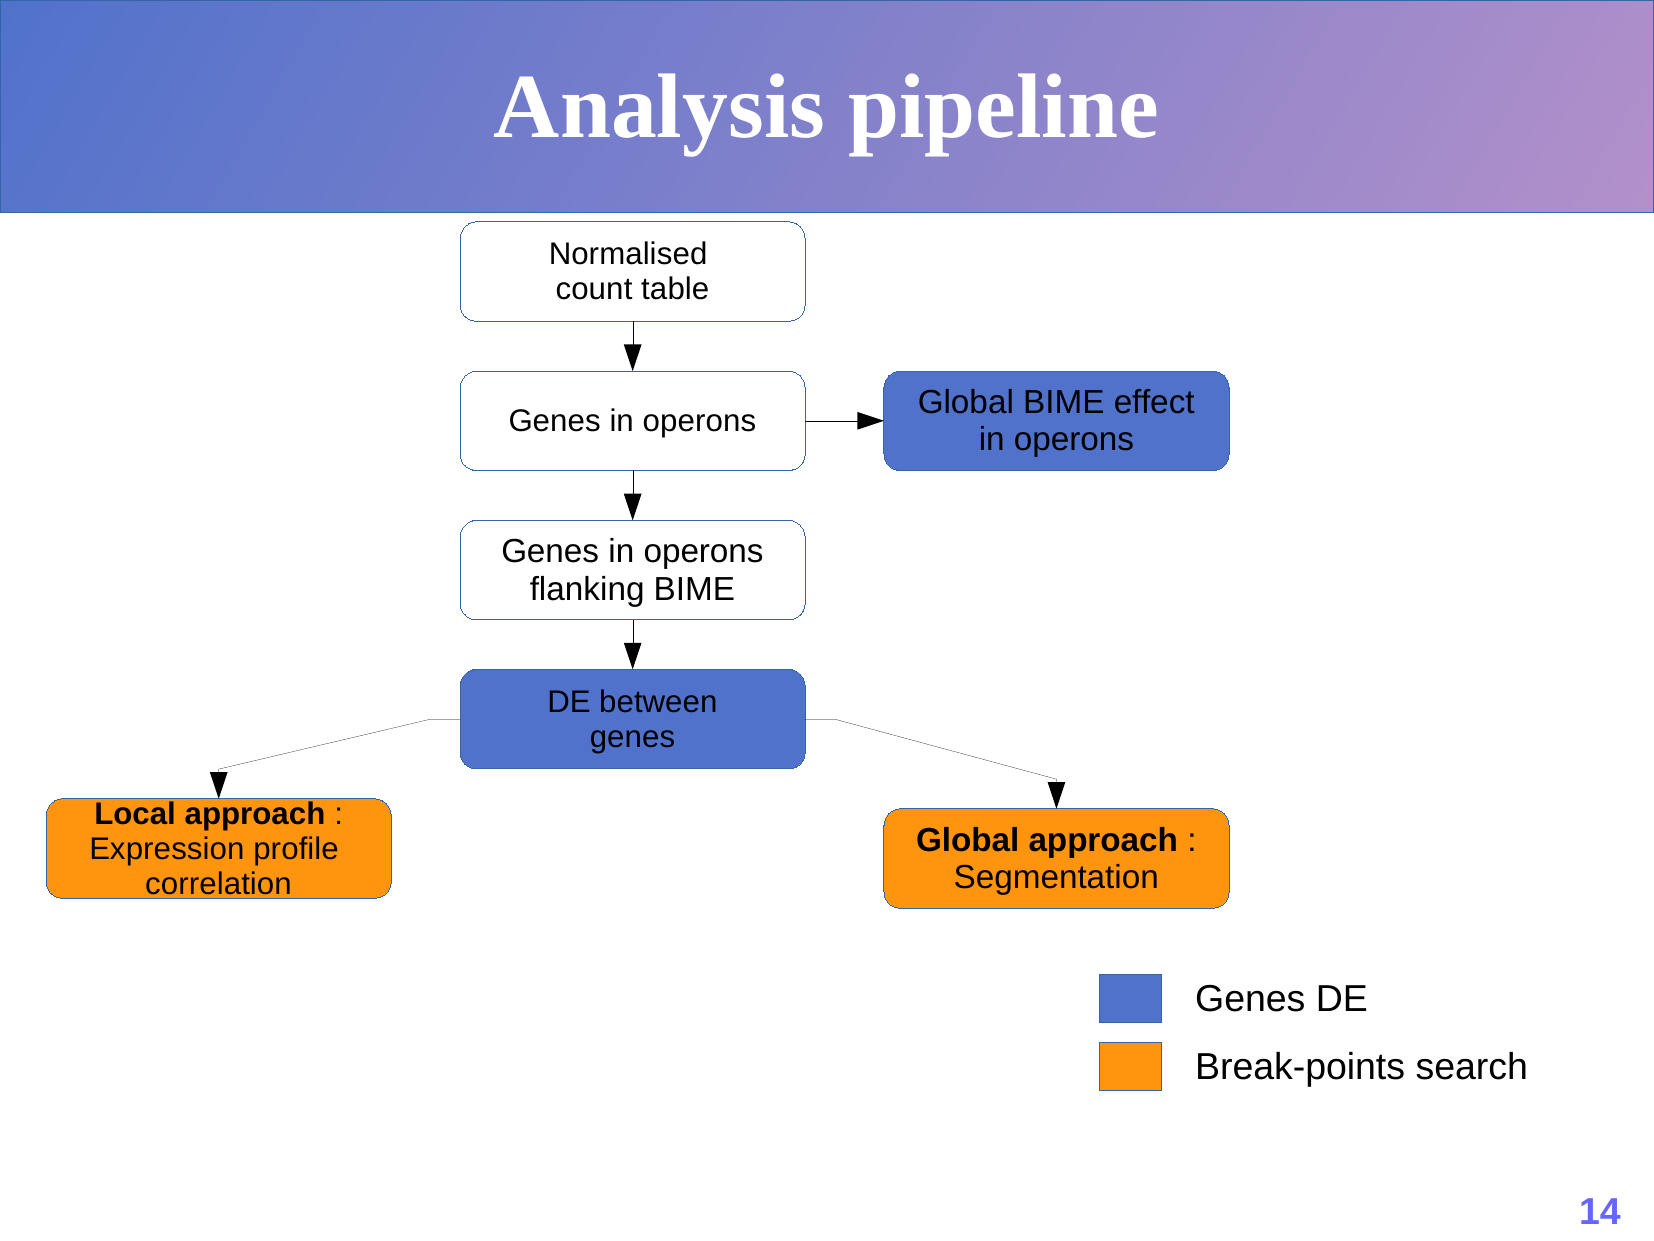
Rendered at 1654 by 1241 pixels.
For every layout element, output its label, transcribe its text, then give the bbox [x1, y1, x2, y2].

text_box 14 [1564, 1183, 1642, 1241]
text_box Genes DE [1180, 970, 1530, 1028]
text_box Genes in operons flanking BIME [460, 520, 806, 620]
text_box DE between genes [460, 669, 806, 769]
text_box Global BIME effect in operons [883, 371, 1230, 471]
title Analysis pipeline [82, 23, 1571, 189]
text_box Genes in operons [460, 371, 806, 471]
text_box Local approach : Expression profile correlation [46, 798, 392, 899]
text_box [1099, 1042, 1162, 1091]
text_box [1099, 974, 1162, 1023]
text_box Global approach : Segmentation [883, 808, 1230, 909]
text_box Normalised count table [460, 221, 806, 322]
text_box Break-points search [1180, 1037, 1571, 1095]
